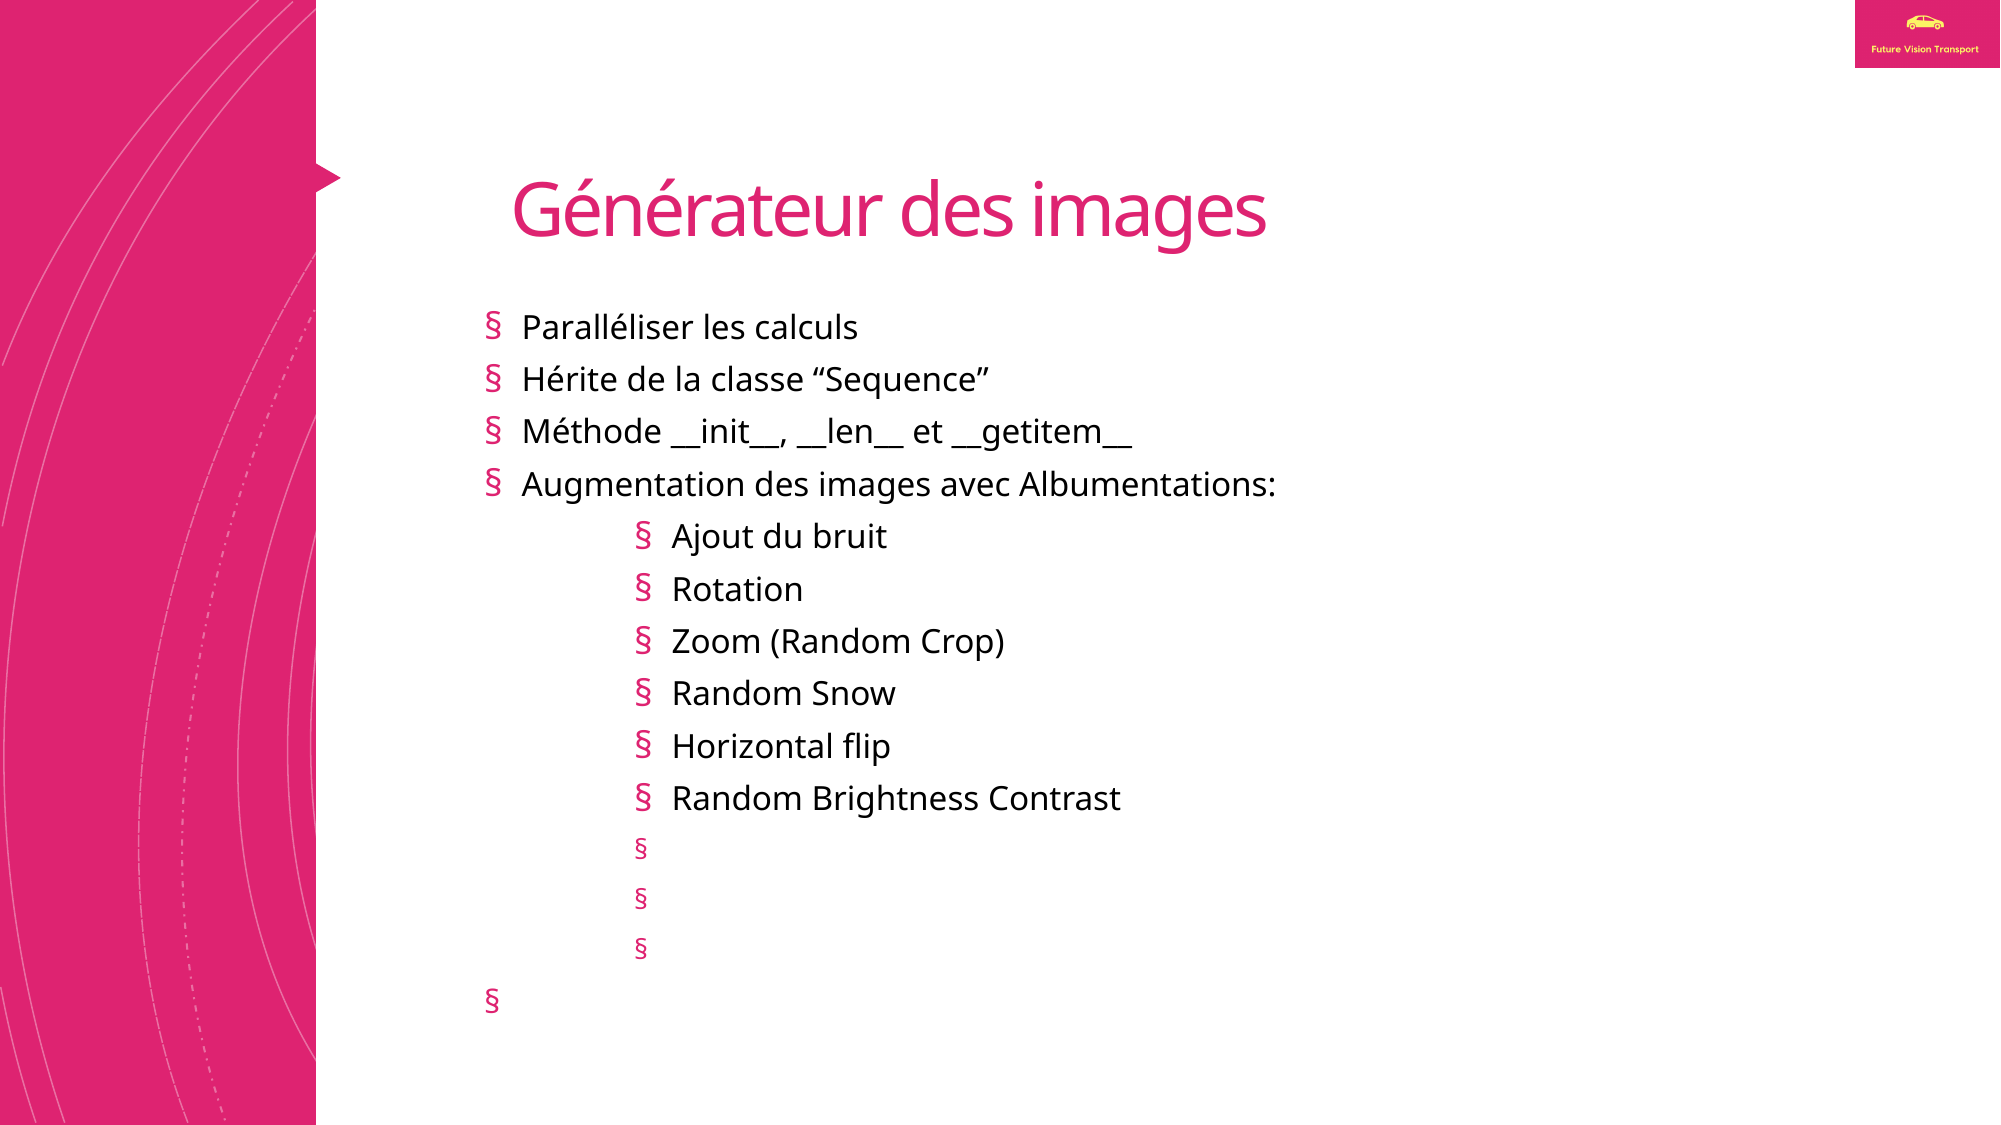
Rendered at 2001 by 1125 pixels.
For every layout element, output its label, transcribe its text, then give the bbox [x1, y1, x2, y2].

text_box [0, 0, 2000, 1125]
picture [1855, 0, 2000, 68]
list Paralléliser les calculs Hérite de la classe “Sequence” Méthode __init__, __len__ et __getitem__ Augmentation des images avec Albumentations: Ajout du bruit Rotation Zoom (Random Crop) Random Snow Horizontal flip Random Brightness Contrast [469, 298, 1812, 952]
title Générateur des images [472, 138, 1495, 281]
